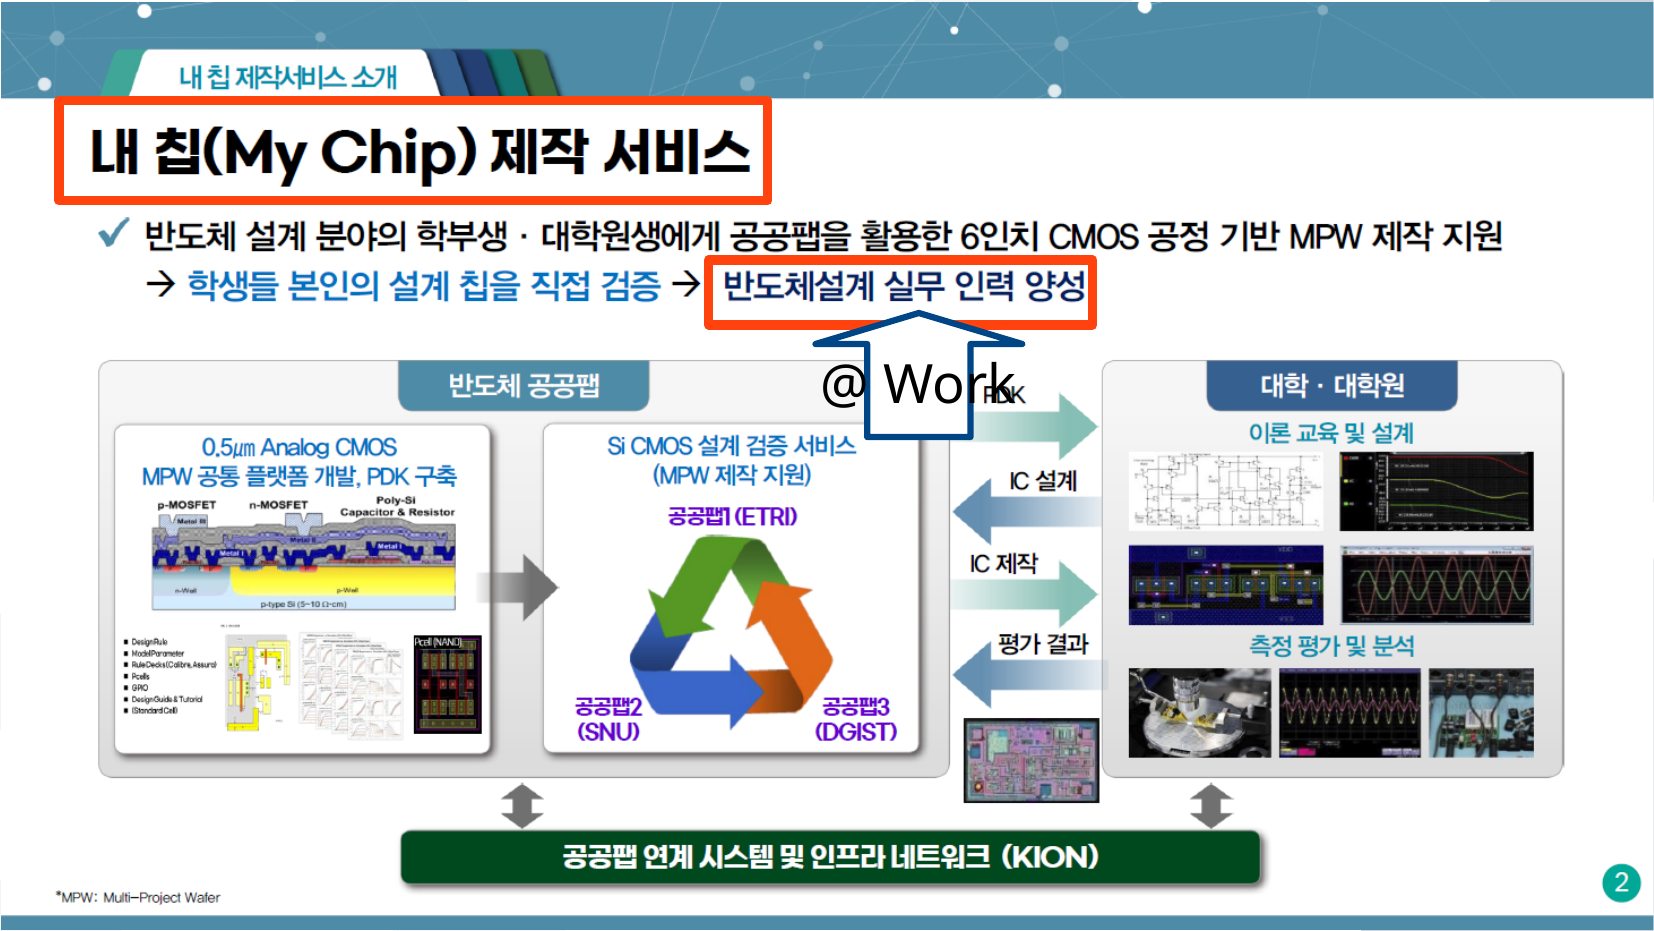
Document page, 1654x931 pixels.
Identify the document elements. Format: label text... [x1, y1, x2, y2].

text_box @ Work [815, 312, 1023, 438]
picture [1, 2, 1654, 930]
